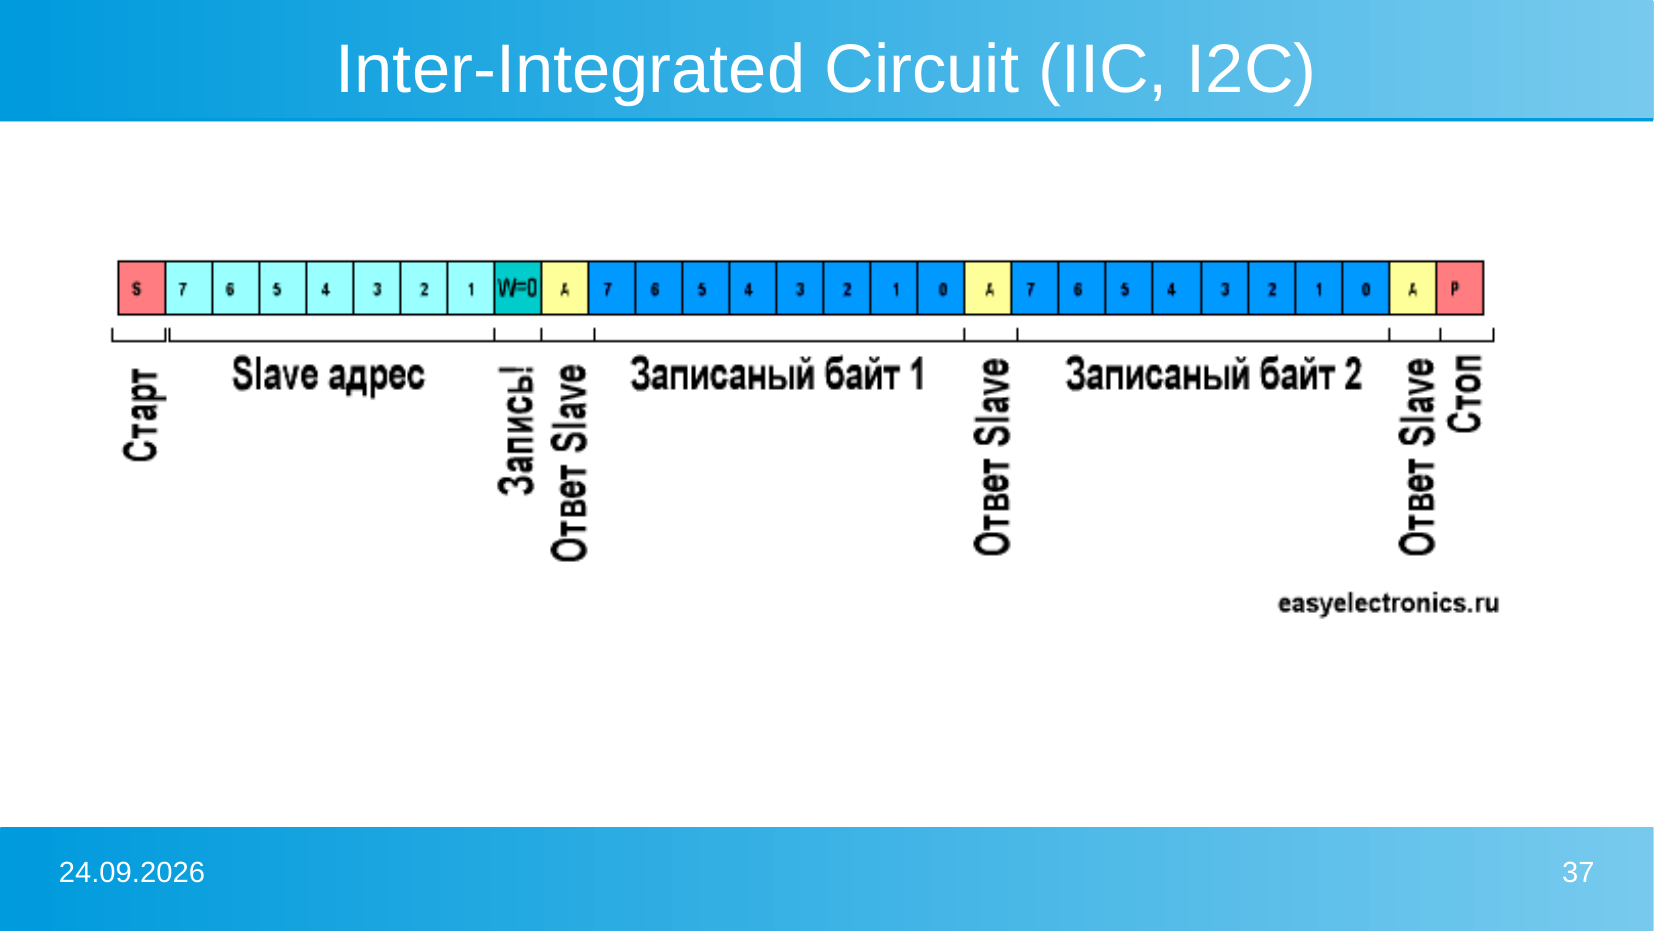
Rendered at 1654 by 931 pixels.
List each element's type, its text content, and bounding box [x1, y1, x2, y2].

picture [75, 224, 1540, 656]
title Inter-Integrated Circuit (IIC, I2C) [59, 29, 1595, 108]
